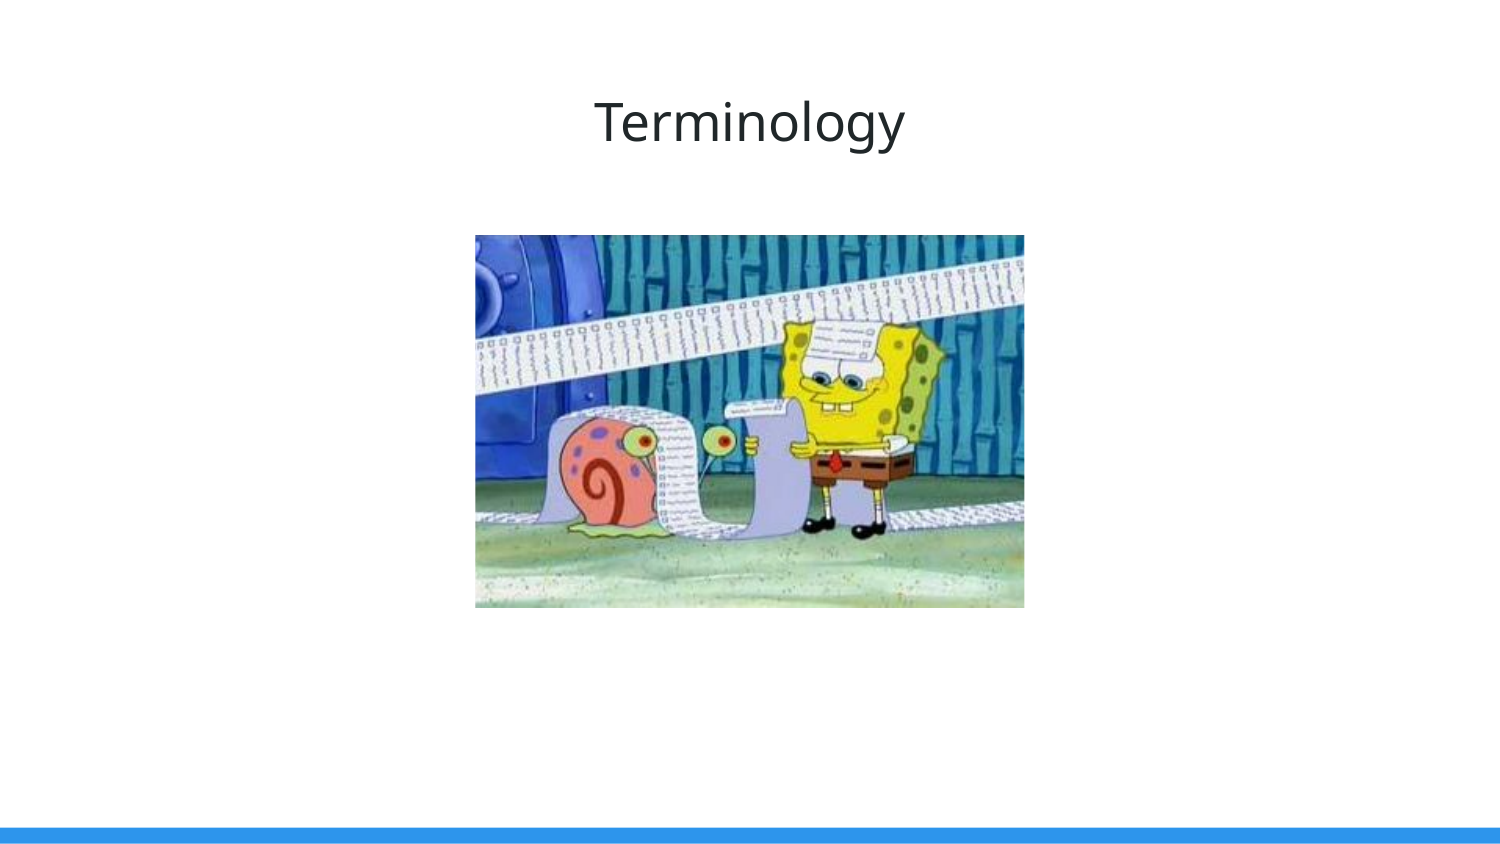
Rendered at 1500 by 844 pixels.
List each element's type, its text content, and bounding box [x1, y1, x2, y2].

title Terminology [51, 72, 1449, 167]
picture [475, 235, 1025, 608]
